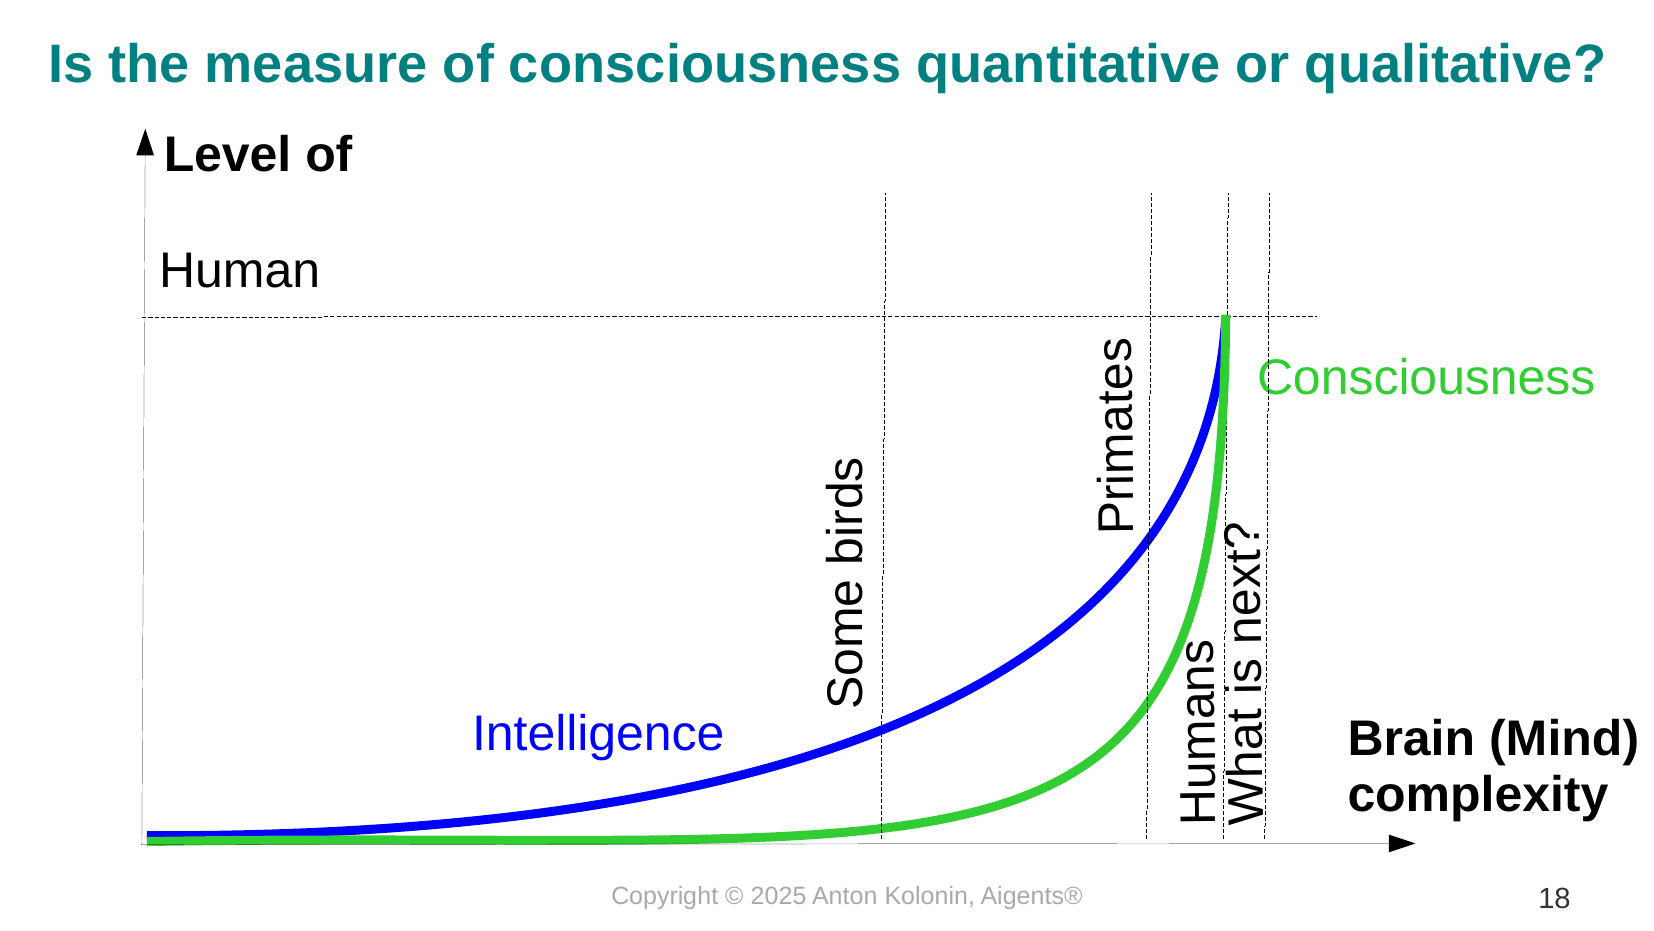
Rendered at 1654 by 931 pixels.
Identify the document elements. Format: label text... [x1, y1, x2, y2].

text_box Some birds [809, 441, 881, 725]
text_box Brain (Mind) complexity [1332, 702, 1654, 830]
text_box Humans [1160, 624, 1210, 841]
text_box Primates [1078, 322, 1152, 551]
text_box Consciousness [1242, 341, 1611, 413]
text_box Human [145, 235, 336, 306]
text_box Is the measure of consciousness quantitative or qualitative? [1, 5, 1654, 122]
text_box Intelligence [457, 697, 740, 769]
text_box What is next? [1206, 506, 1282, 841]
text_box Level of [149, 118, 368, 190]
